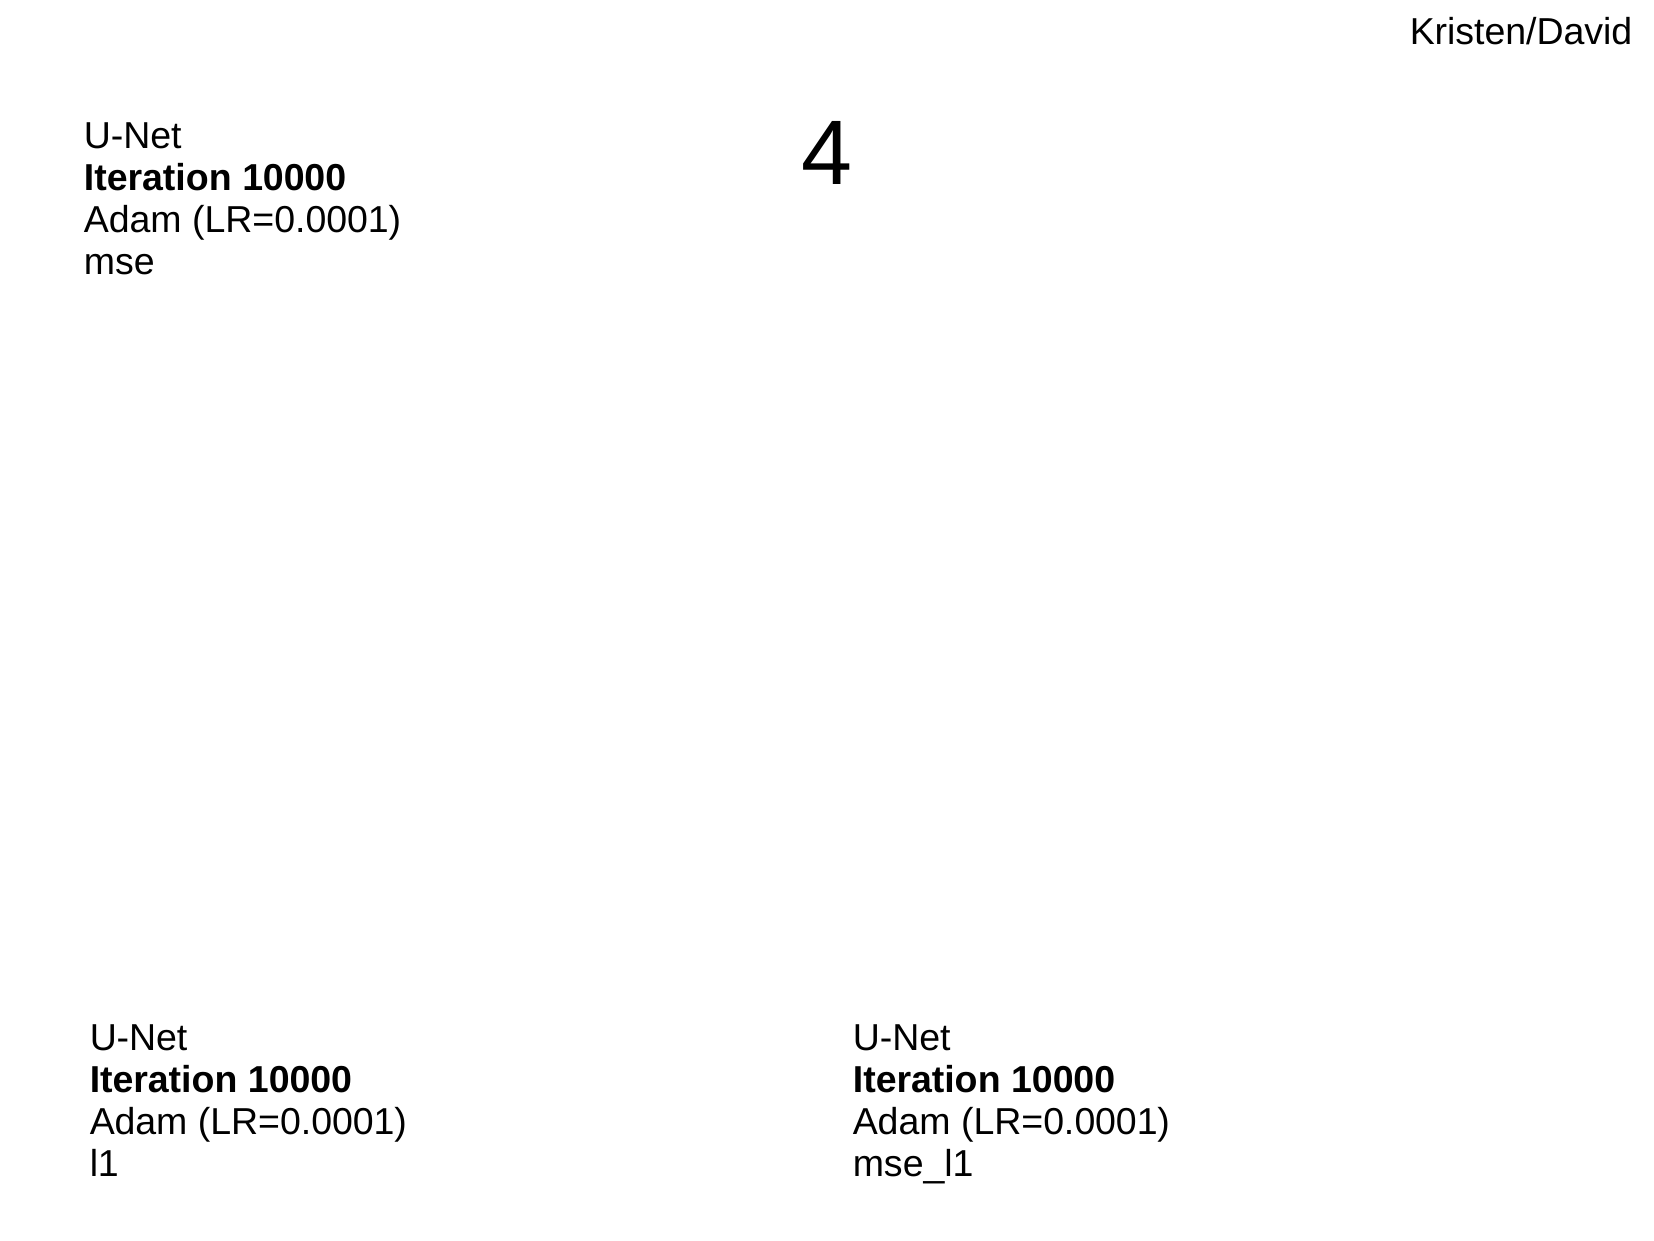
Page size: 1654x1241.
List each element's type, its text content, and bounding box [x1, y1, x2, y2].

text_box U-Net Iteration 10000 Adam (LR=0.0001) mse [69, 107, 416, 291]
text_box U-Net Iteration 10000 Adam (LR=0.0001) mse_l1 [838, 1009, 1186, 1192]
title 4 [82, 49, 1571, 257]
text_box U-Net Iteration 10000 Adam (LR=0.0001) l1 [75, 1009, 422, 1192]
text_box Kristen/David [1395, 3, 1648, 61]
